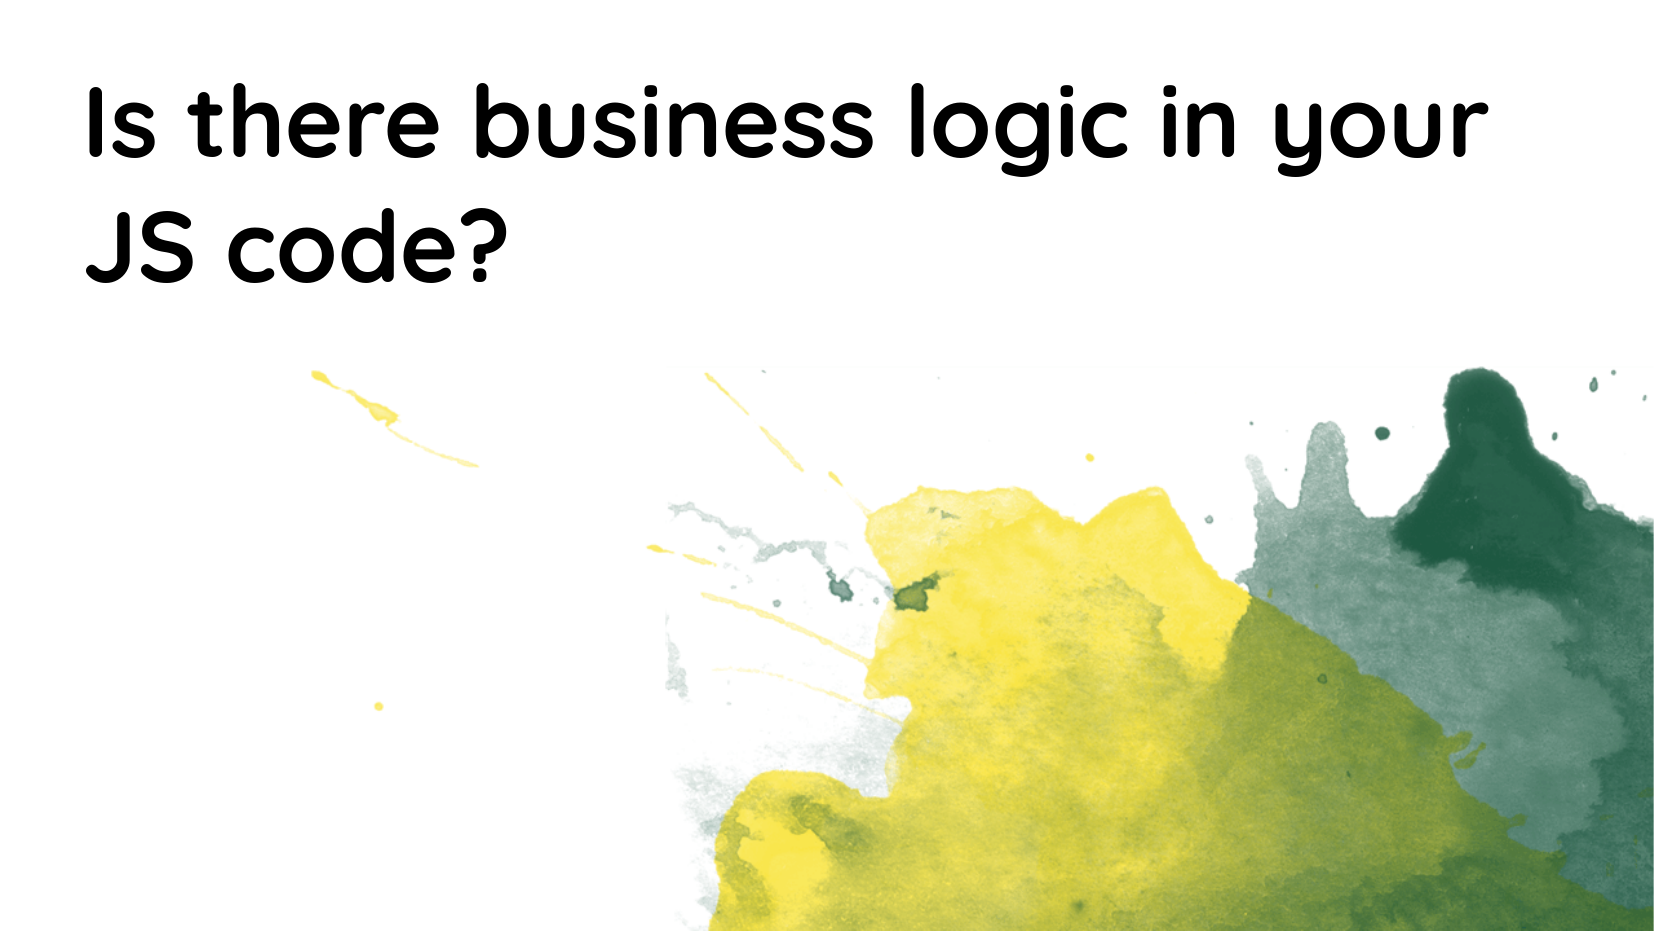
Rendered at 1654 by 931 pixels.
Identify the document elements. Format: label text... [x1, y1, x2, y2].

title Is there business logic in your JS code? [82, 56, 1571, 308]
picture [0, 0, 1654, 931]
